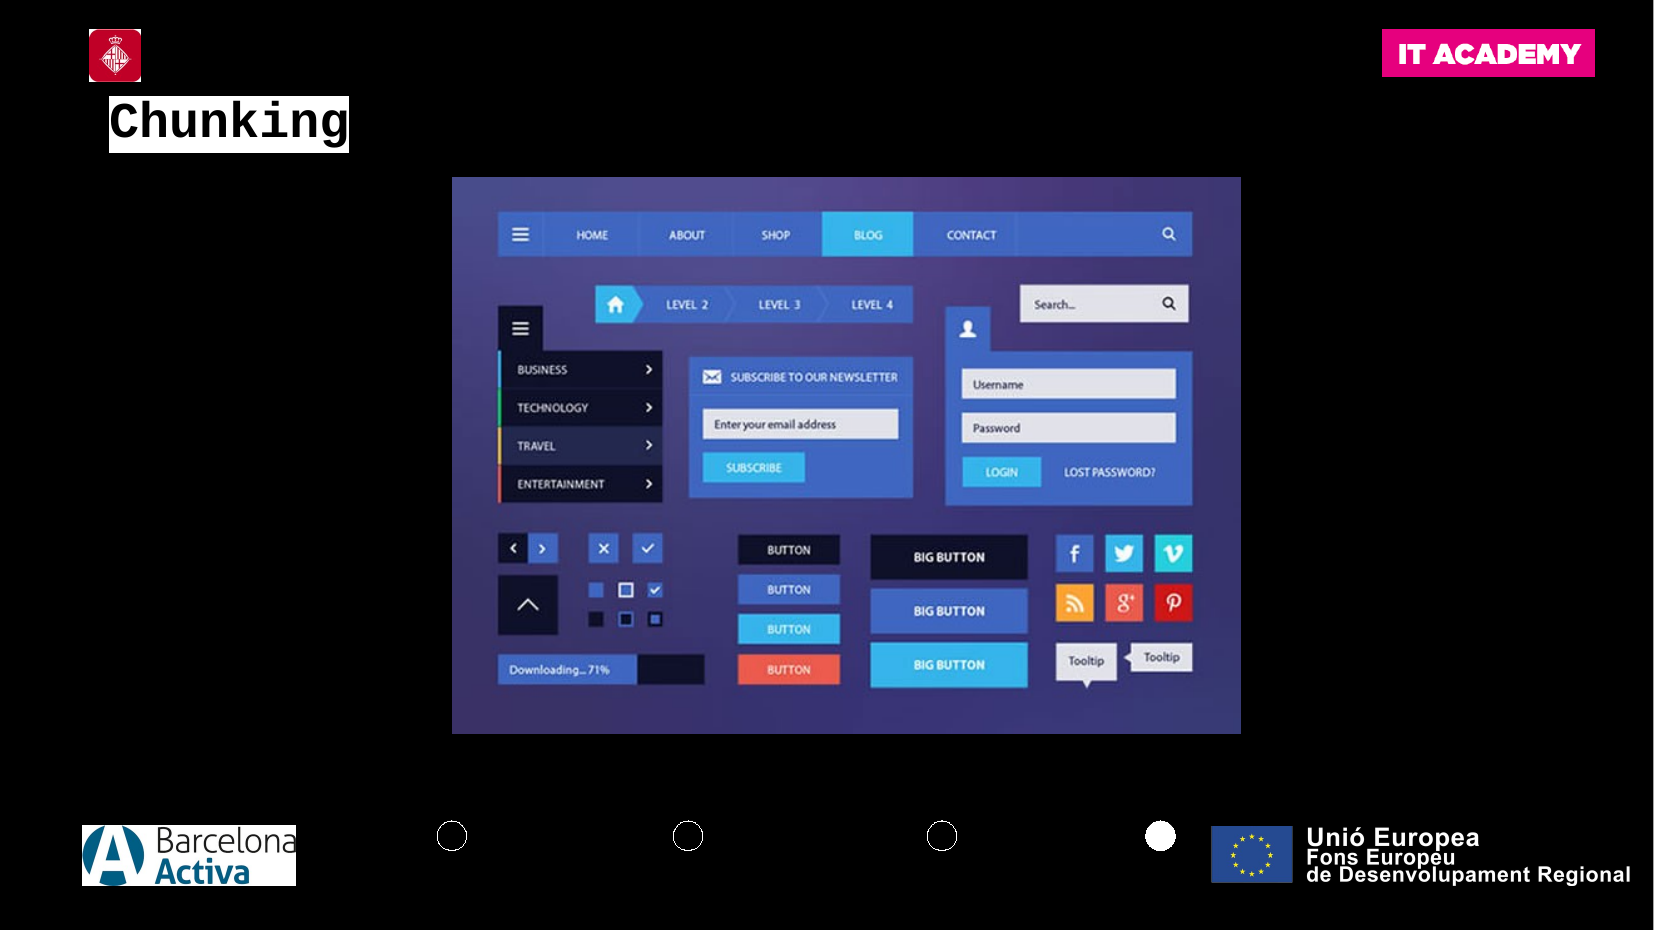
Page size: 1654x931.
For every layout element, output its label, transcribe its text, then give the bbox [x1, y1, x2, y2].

picture [1210, 826, 1631, 886]
picture [89, 29, 141, 82]
text_box Chunking [94, 88, 1448, 180]
picture [1382, 29, 1595, 77]
text_box [437, 820, 467, 851]
text_box [673, 820, 703, 851]
picture [82, 825, 296, 886]
text_box [927, 820, 957, 851]
text_box [1145, 820, 1176, 851]
picture [452, 180, 1241, 734]
